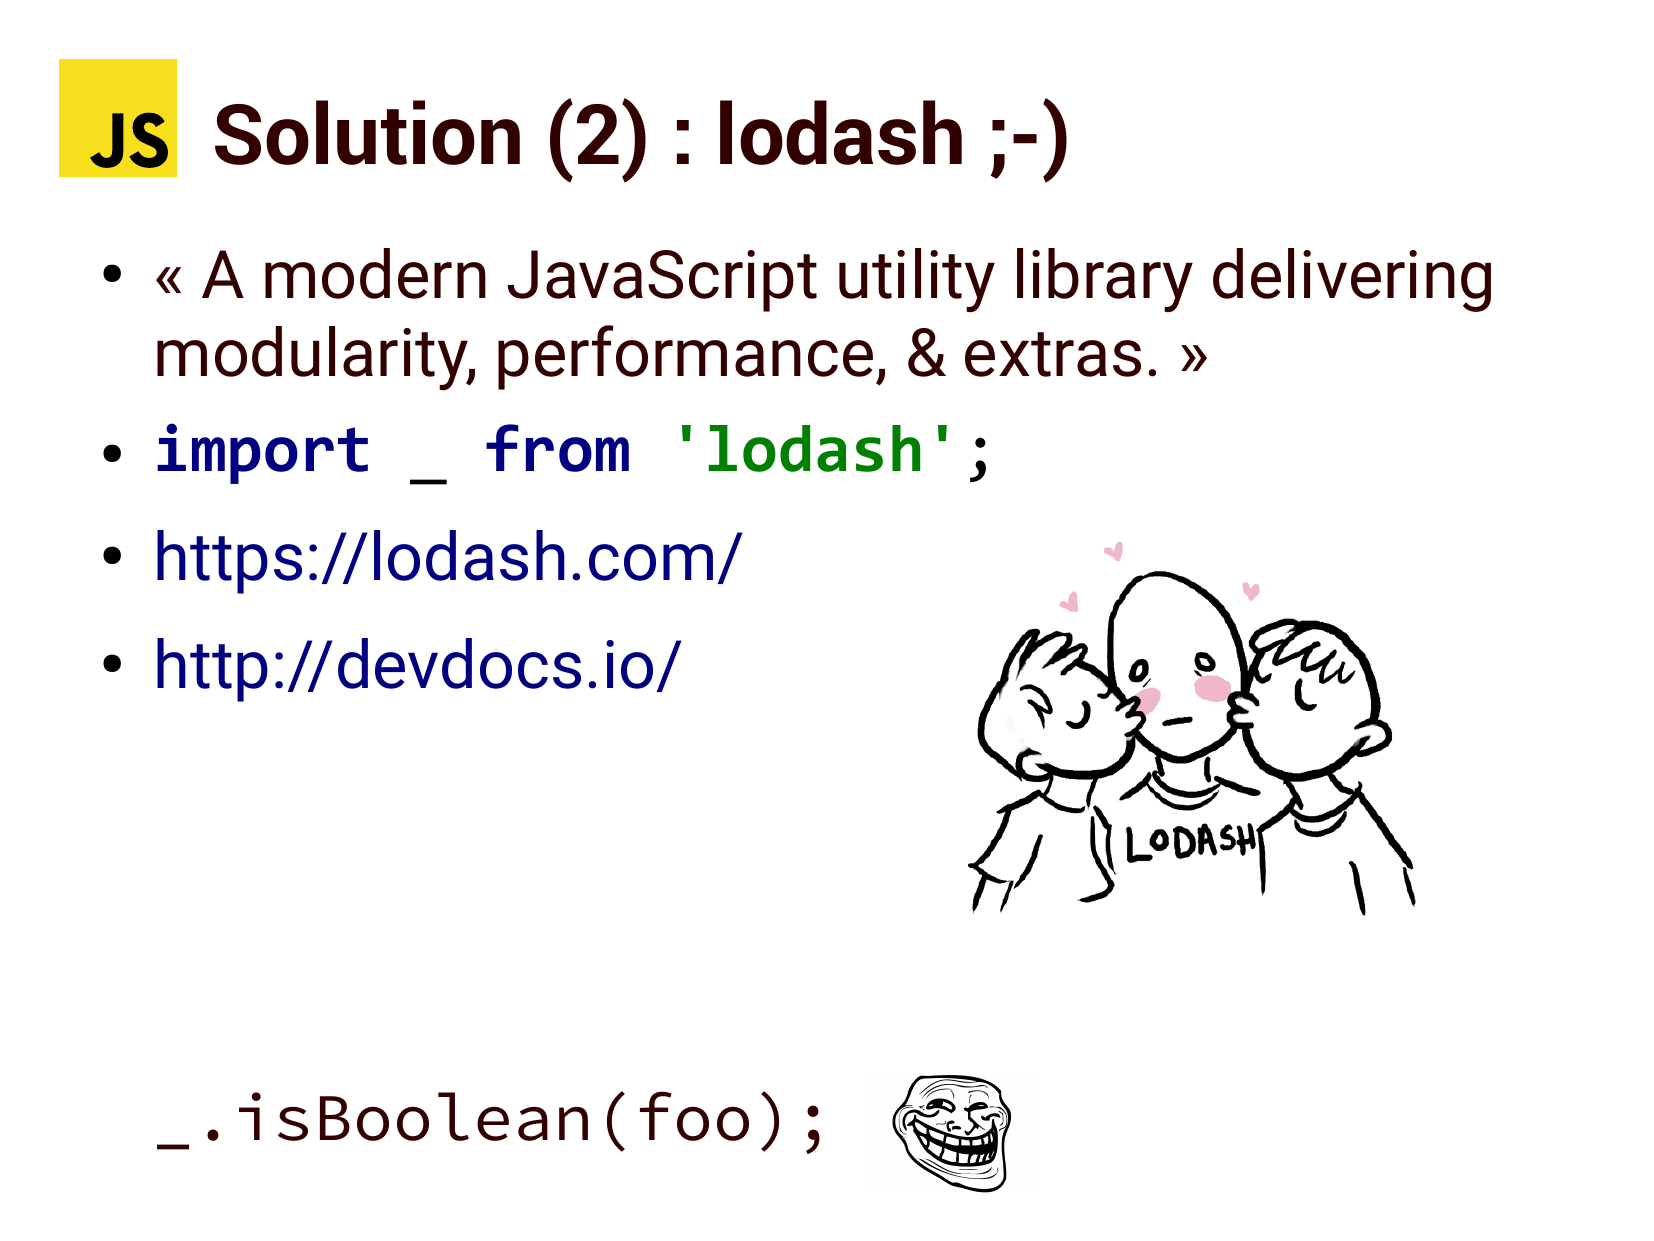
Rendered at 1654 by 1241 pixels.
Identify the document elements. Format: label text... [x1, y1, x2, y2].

picture [866, 1074, 1040, 1193]
picture [897, 518, 1447, 945]
list « A modern JavaScript utility library delivering modularity, performance, & extras. » import _ from 'lodash'; https://lodash.com/ http://devdocs.io/ _.isBoolean(foo); [82, 236, 1571, 1229]
title Solution (2) : lodash ;-) [194, 72, 1559, 201]
